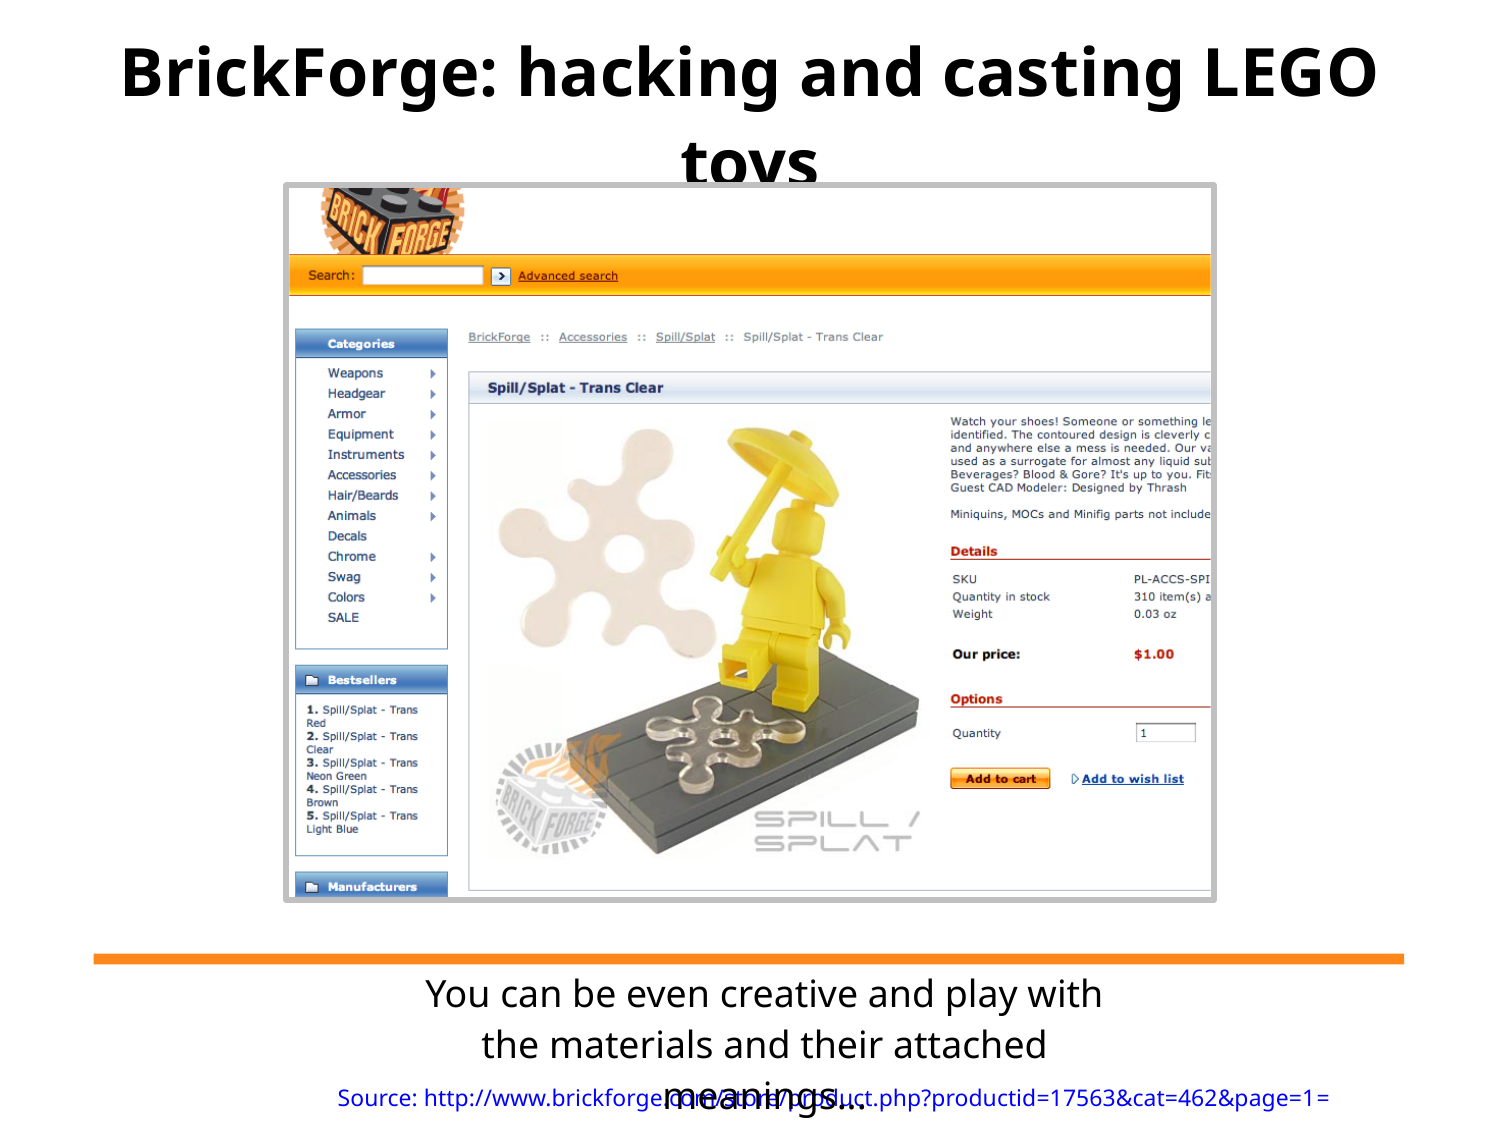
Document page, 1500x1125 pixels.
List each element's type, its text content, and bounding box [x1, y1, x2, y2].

title BrickForge: hacking and casting LEGO toys [75, 44, 1426, 188]
picture [0, 0, 1500, 1125]
text_box You can be even creative and play with the materials and their attached meanings... [382, 960, 1148, 1064]
text_box Source: http://www.brickforge.com/store/product.php?productid=17563&cat=462&page=1= [322, 1074, 1178, 1115]
